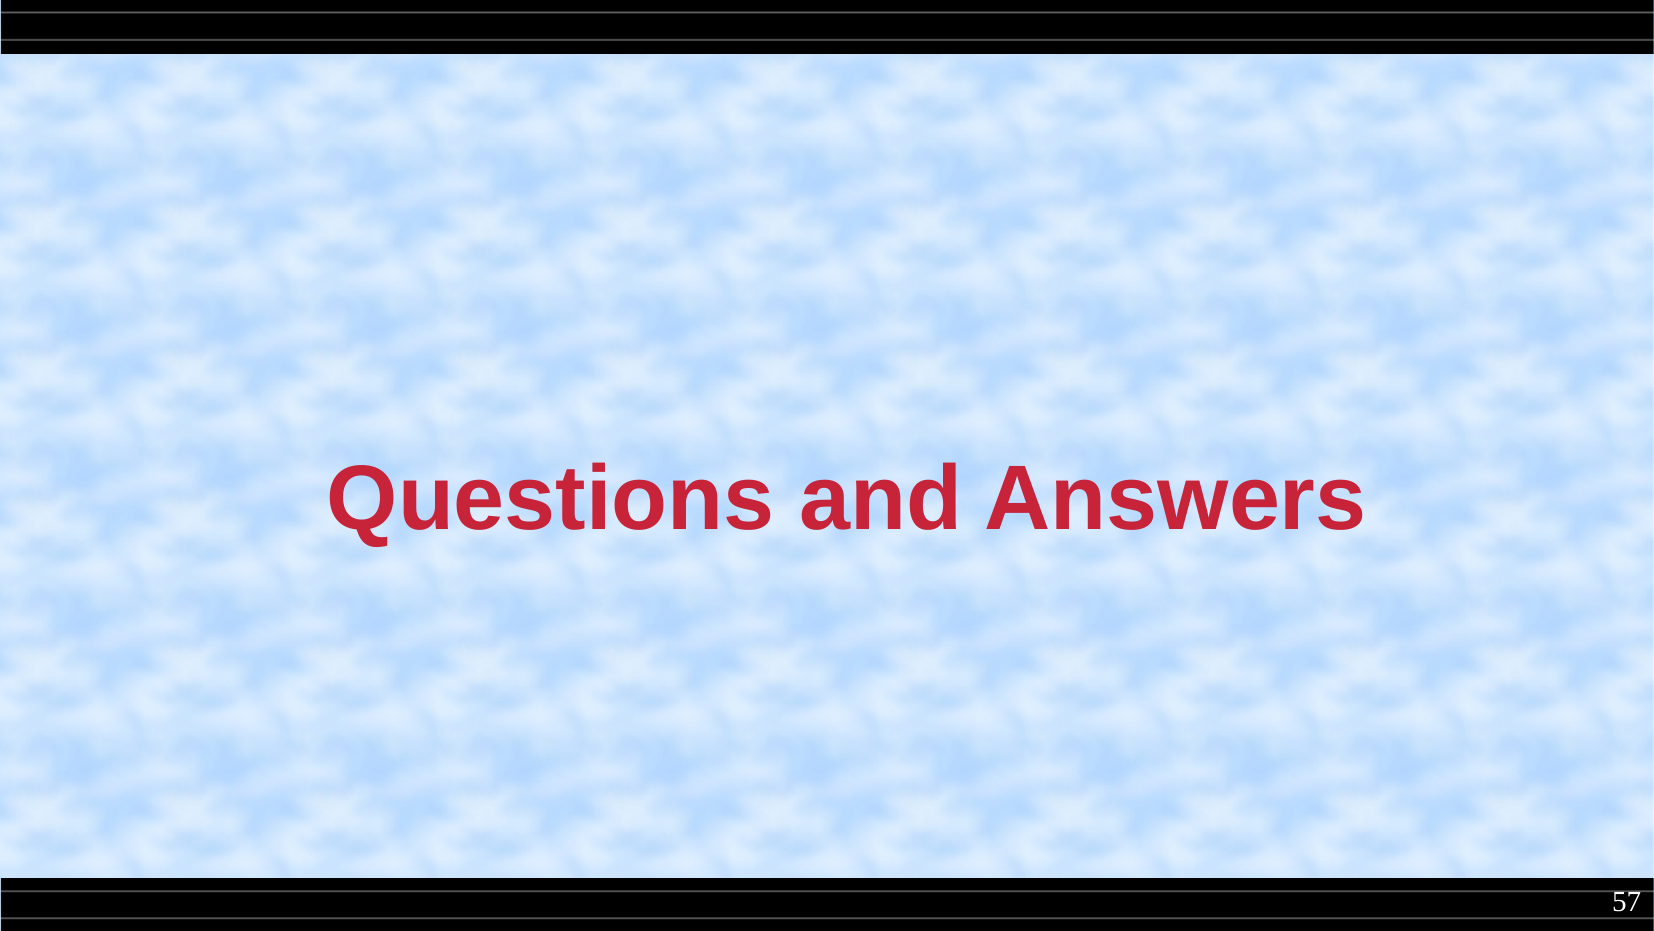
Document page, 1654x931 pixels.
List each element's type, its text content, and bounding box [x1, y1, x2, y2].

picture [0, 0, 1654, 931]
title Questions and Answers [326, 419, 1654, 576]
